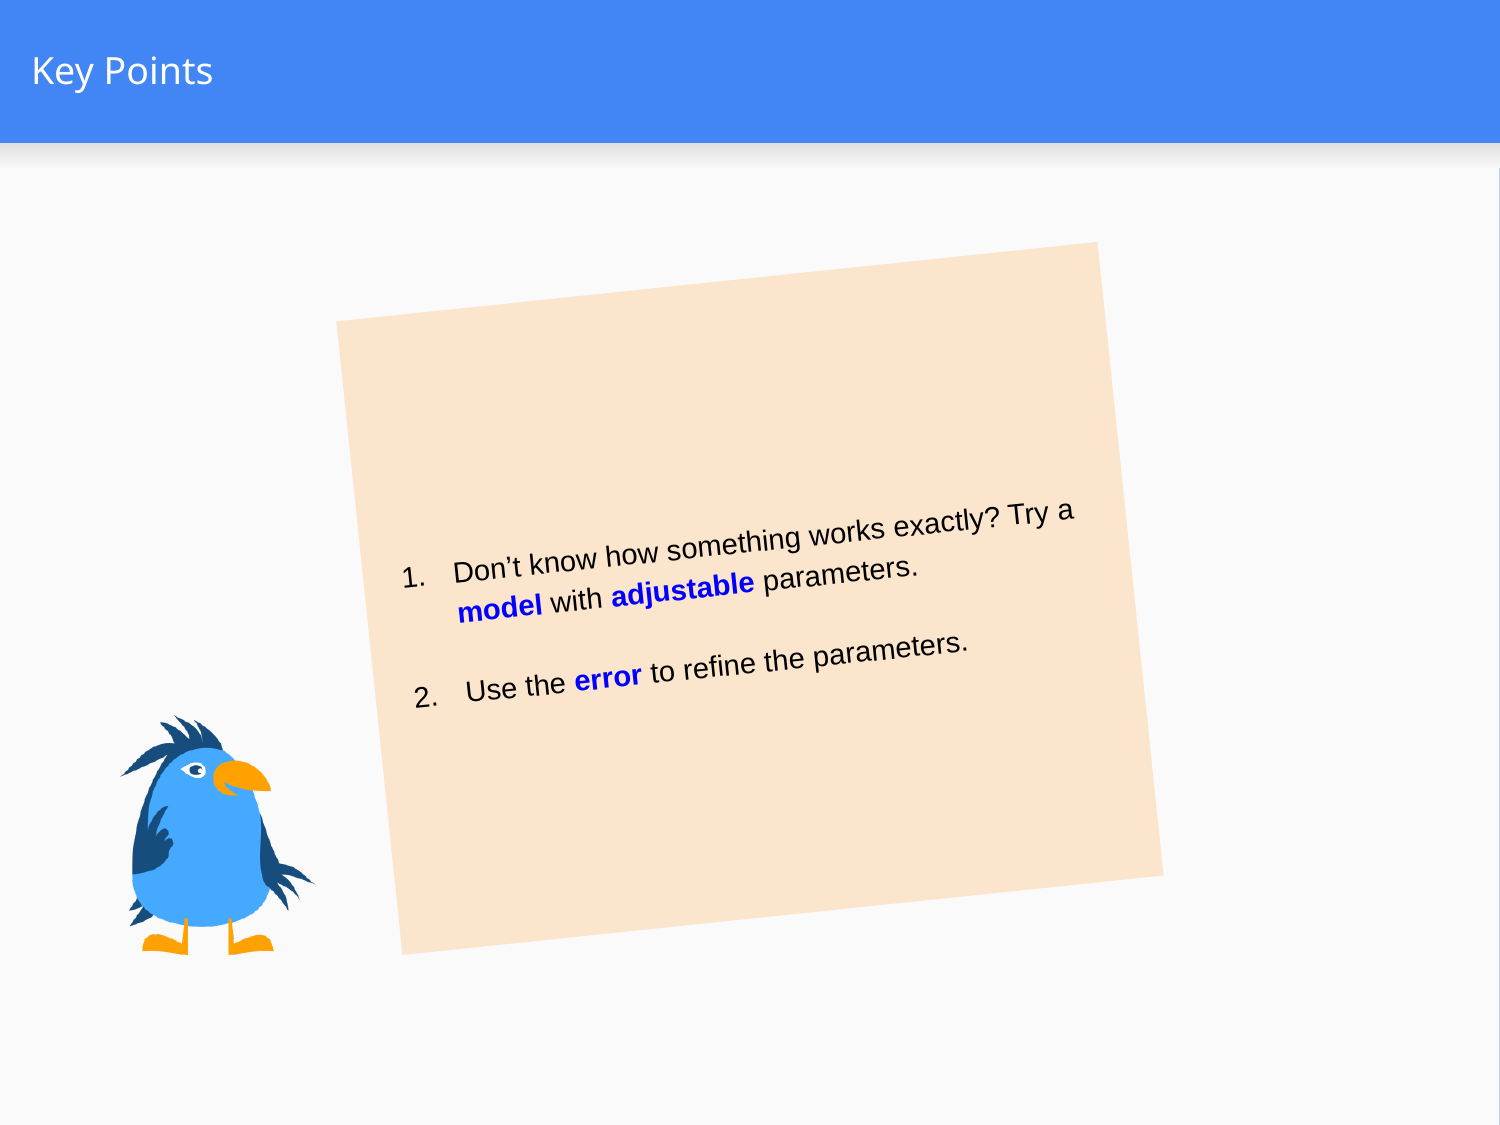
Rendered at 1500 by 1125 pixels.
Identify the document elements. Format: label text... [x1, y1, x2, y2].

picture [120, 715, 315, 955]
title Key Points [16, 3, 1464, 136]
text_box Don’t know how something works exactly? Try a model with adjustable parameters. Use the error to refine the parameters. [336, 241, 1164, 955]
